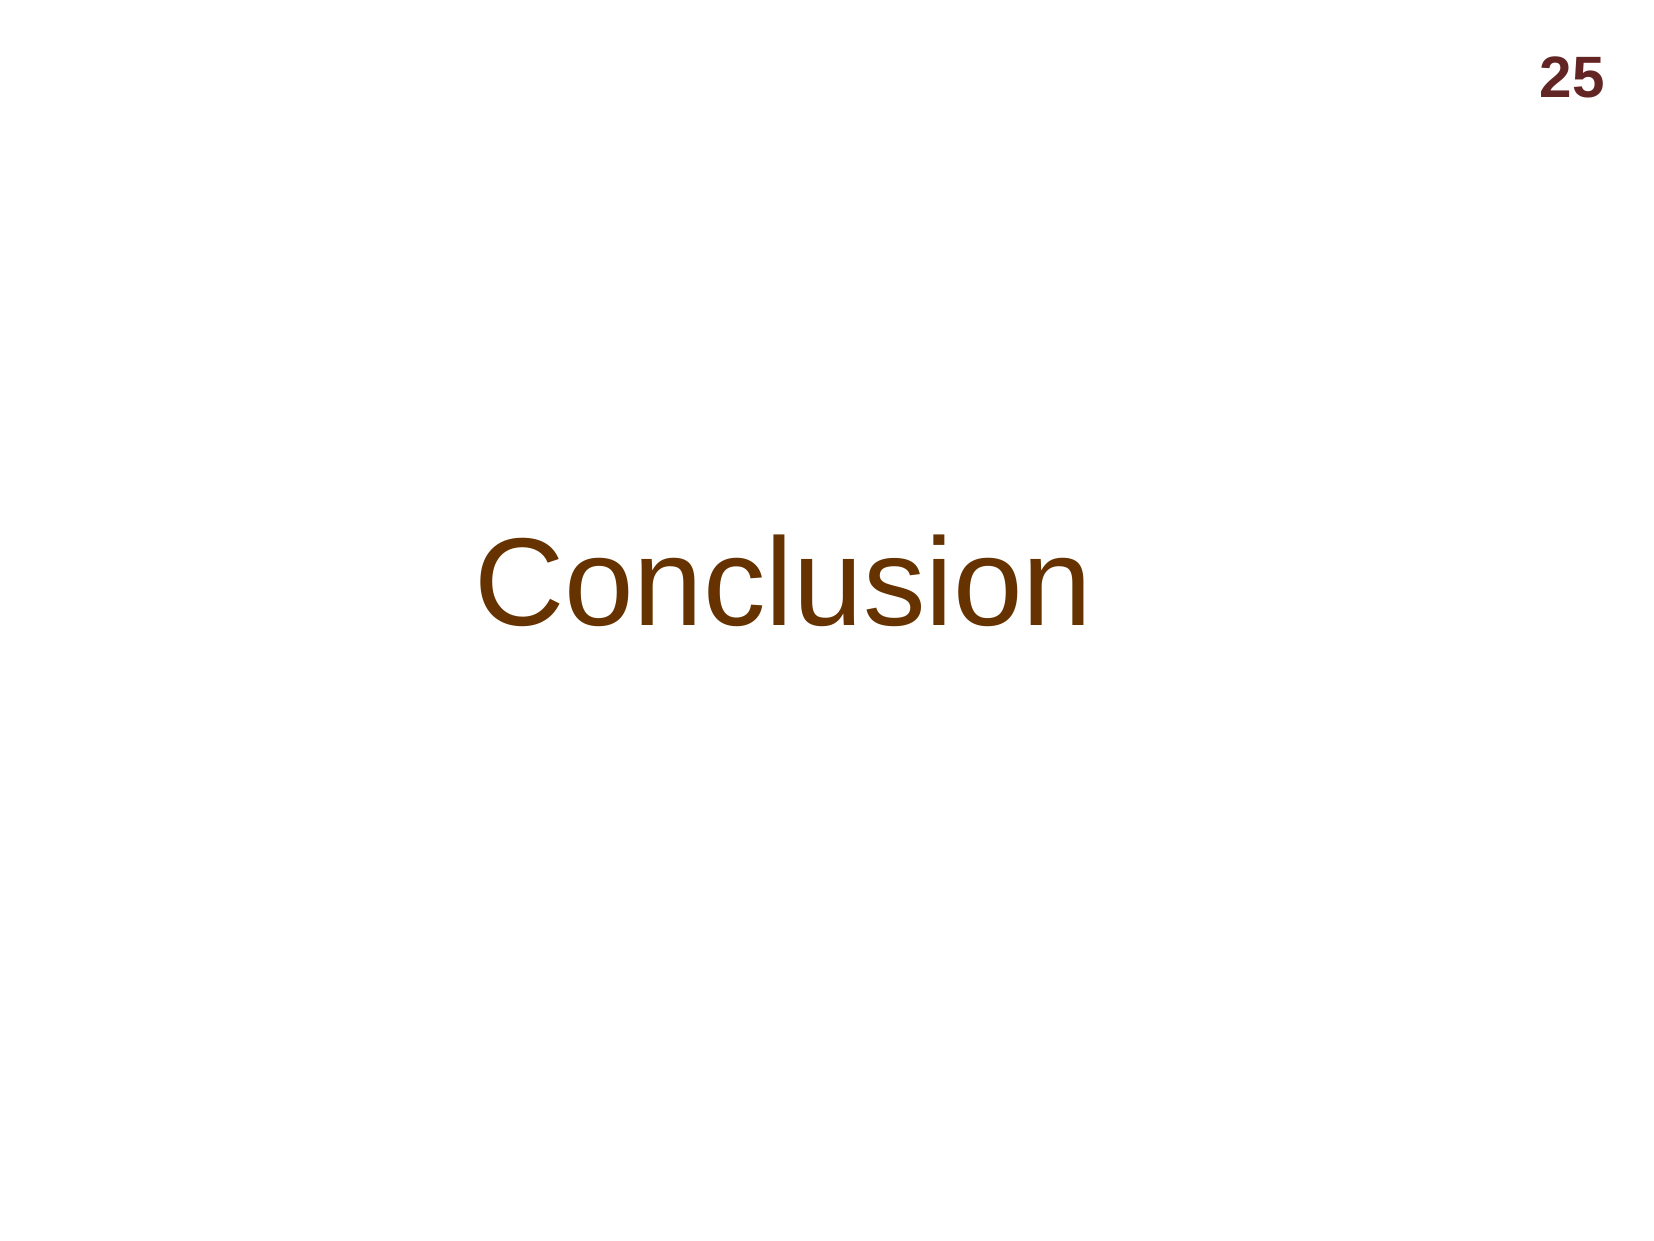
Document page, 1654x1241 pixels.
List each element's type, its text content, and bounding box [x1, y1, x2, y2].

list Conclusion [372, 407, 1282, 745]
title 25 [1507, 15, 1638, 134]
